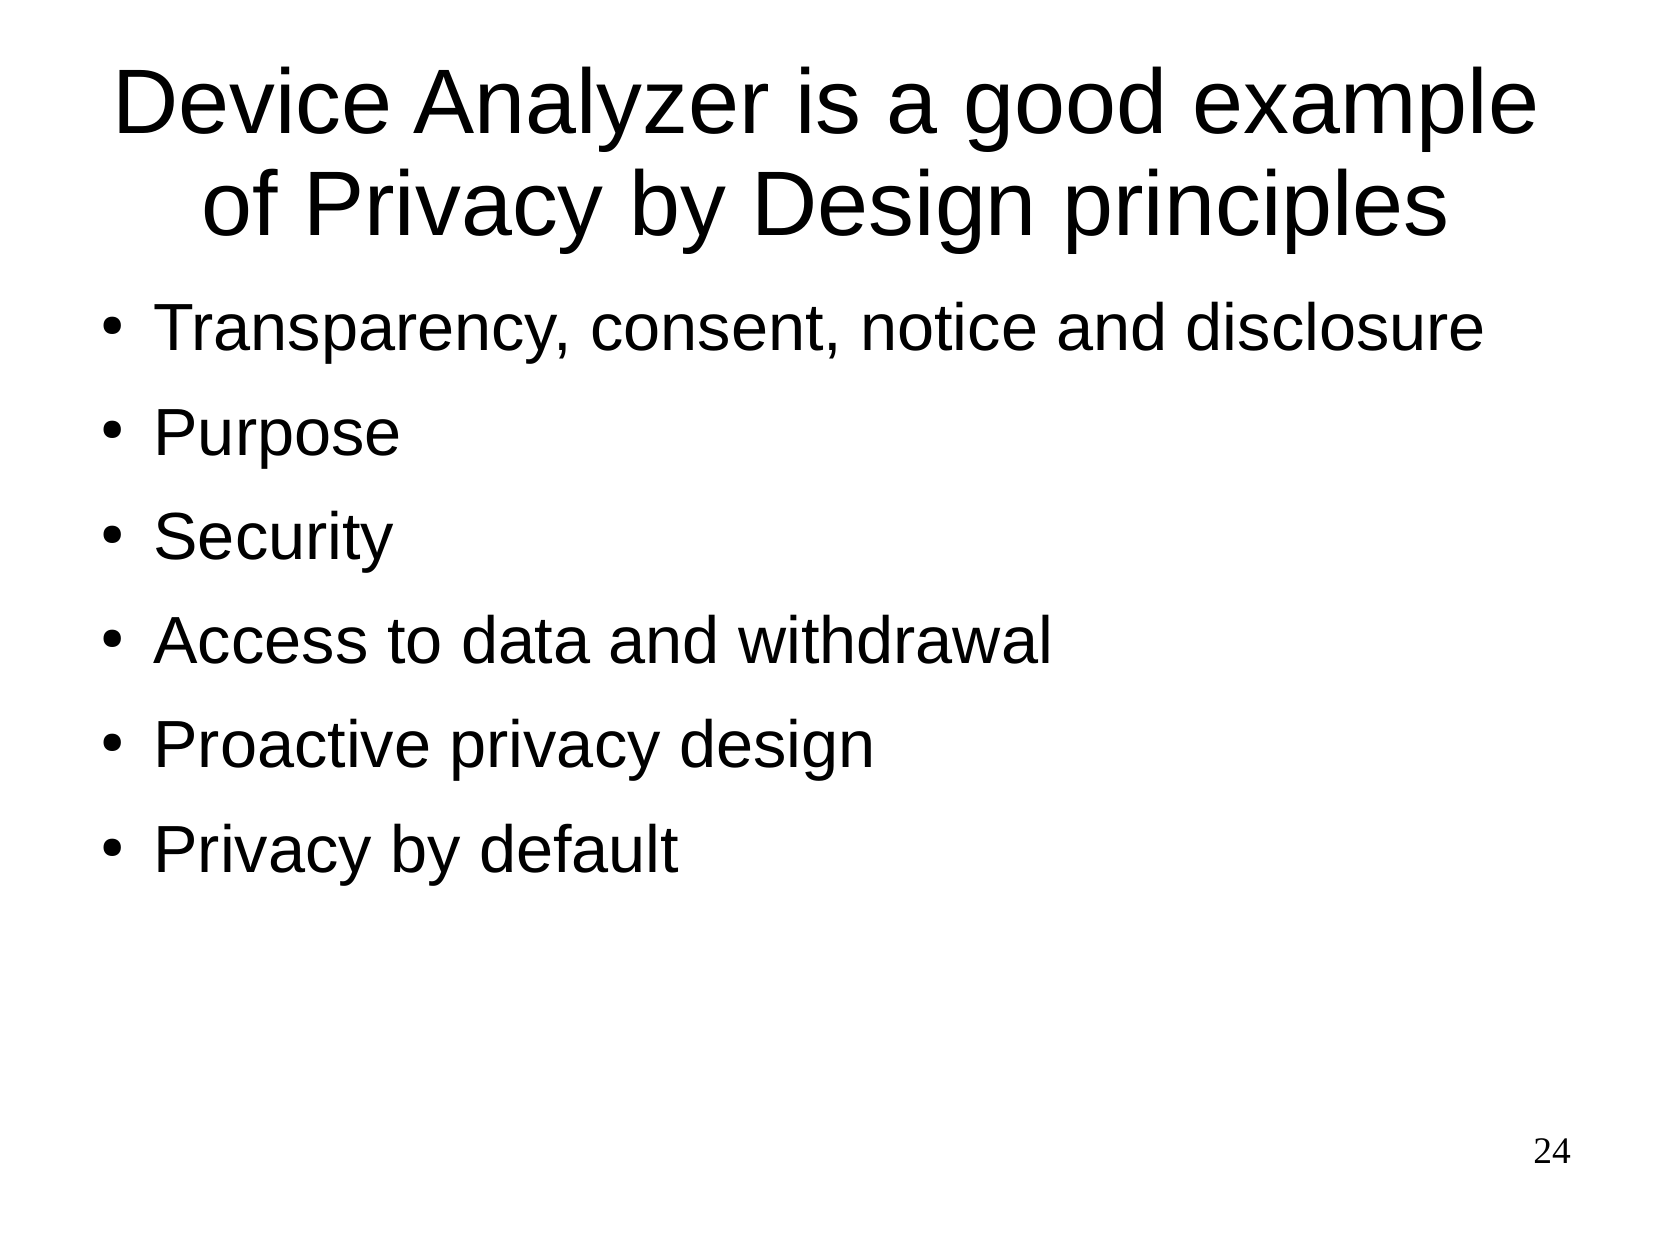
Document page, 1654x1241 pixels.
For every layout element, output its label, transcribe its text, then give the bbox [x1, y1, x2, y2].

list Transparency, consent, notice and disclosure Purpose Security Access to data and withdrawal Proactive privacy design Privacy by default [82, 290, 1571, 1109]
title Device Analyzer is a good example of Privacy by Design principles [82, 49, 1571, 257]
